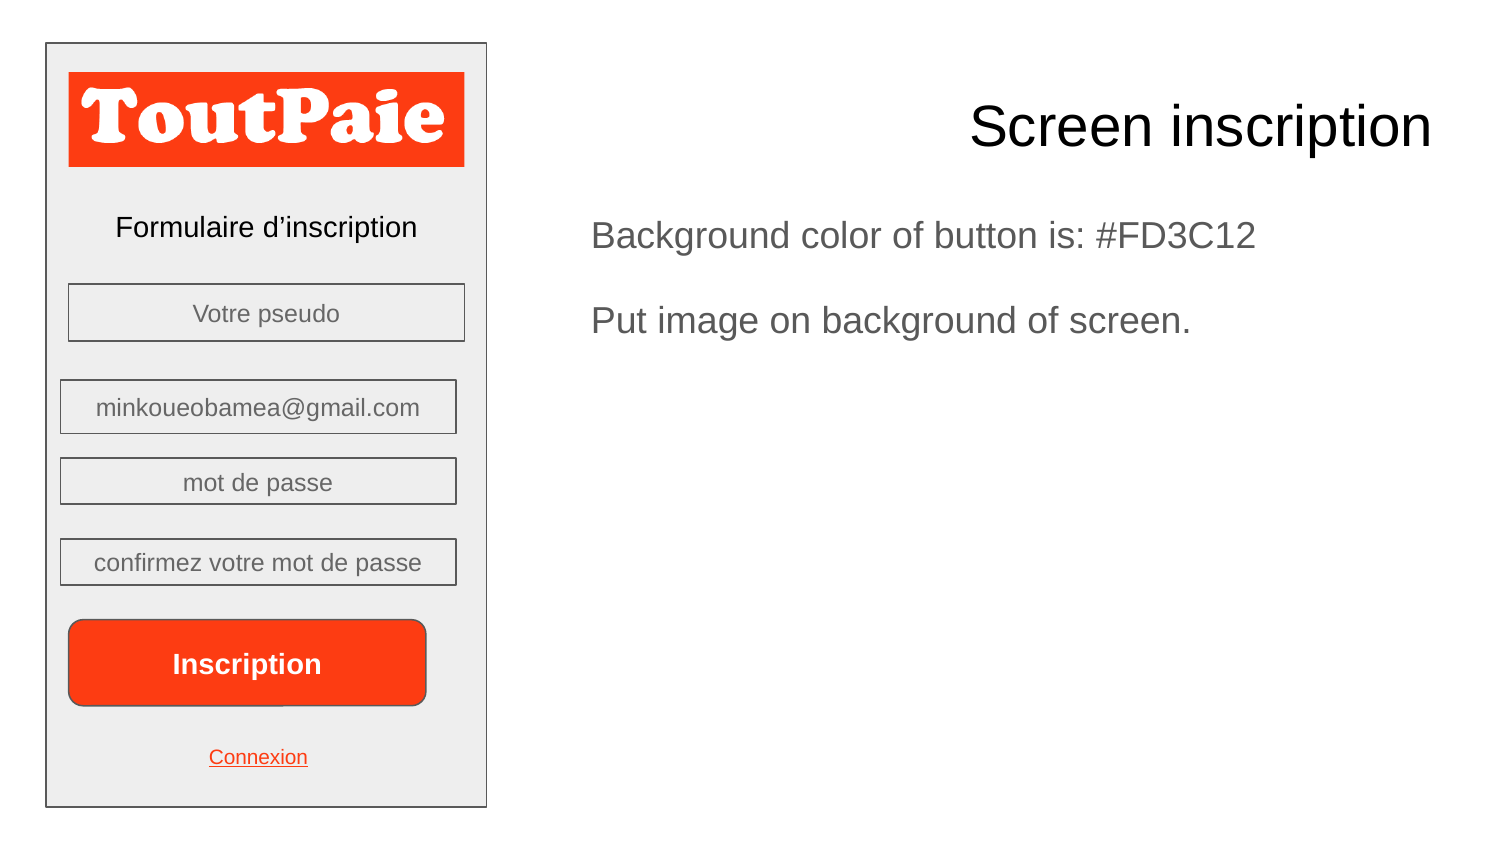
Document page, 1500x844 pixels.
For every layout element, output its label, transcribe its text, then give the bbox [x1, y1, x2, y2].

title Screen inscription [487, 72, 1449, 167]
text_box Connexion [110, 740, 406, 773]
text_box Inscription [68, 619, 426, 706]
list Background color of button is: #FD3C12 Put image on background of screen. [575, 189, 1449, 750]
text_box confirmez votre mot de passe [60, 538, 457, 585]
text_box Votre pseudo [68, 283, 465, 342]
picture [68, 72, 465, 167]
text_box [46, 42, 487, 807]
text_box minkoueobamea@gmail.com [60, 380, 457, 434]
text_box Formulaire d’inscription [68, 206, 465, 245]
text_box mot de passe [60, 457, 457, 504]
